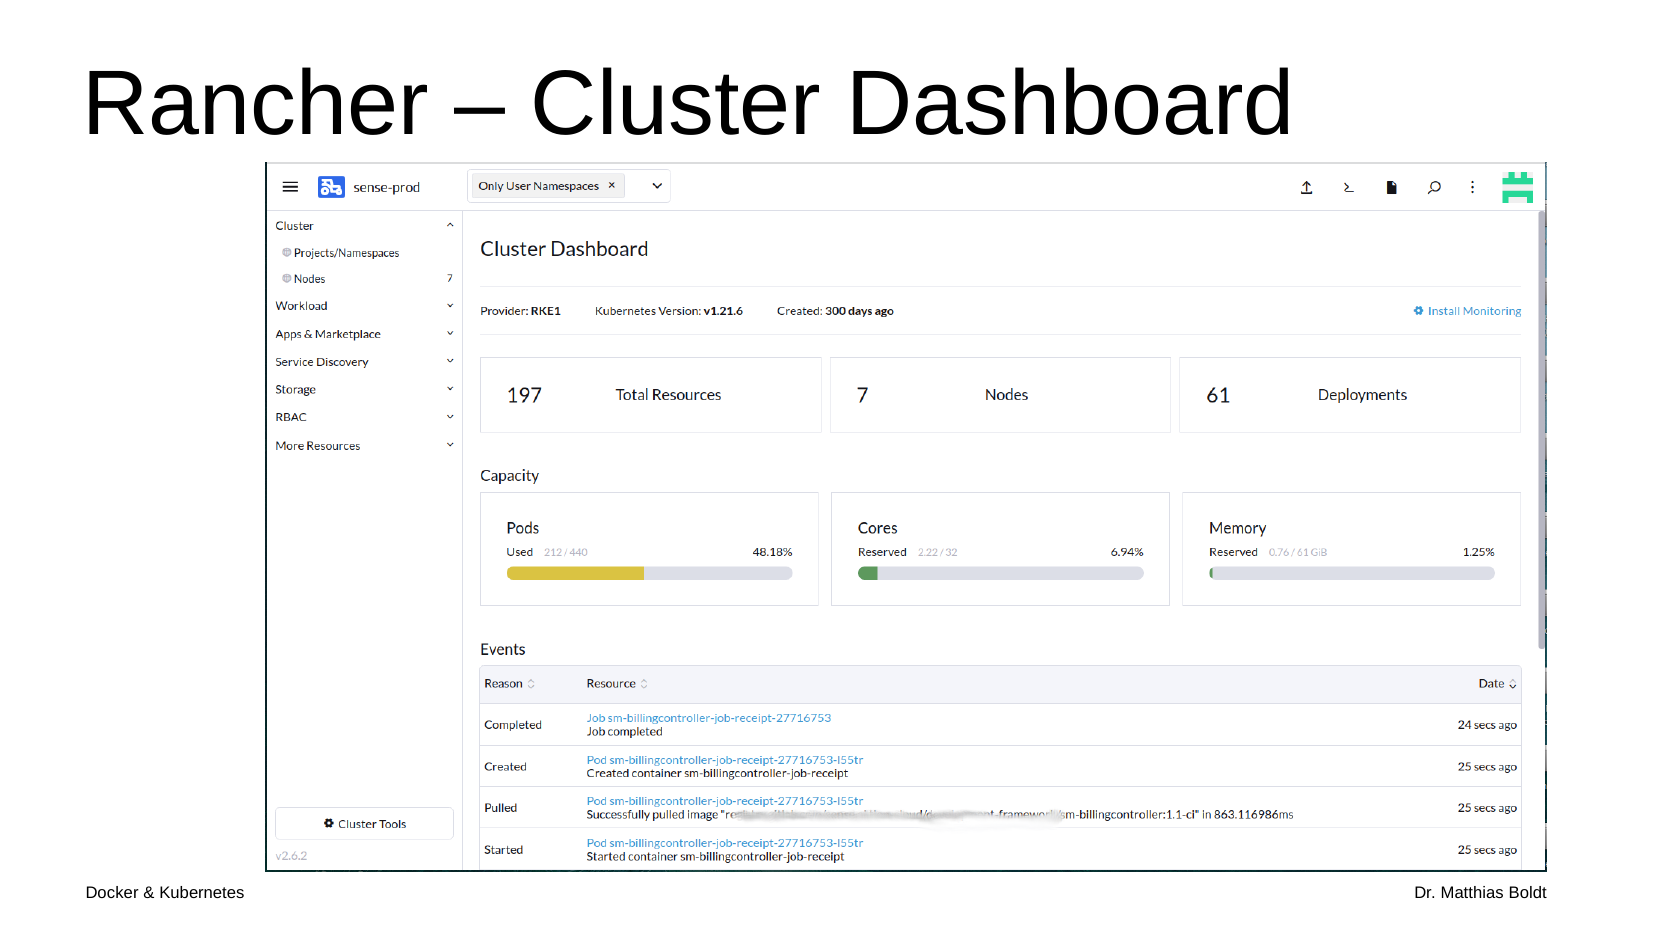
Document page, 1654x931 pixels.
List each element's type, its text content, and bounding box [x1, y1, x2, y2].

title Rancher – Cluster Dashboard [82, 25, 1571, 181]
picture [265, 162, 1547, 872]
text_box Docker & Kubernetes Dr. Matthias Boldt [70, 875, 1563, 910]
